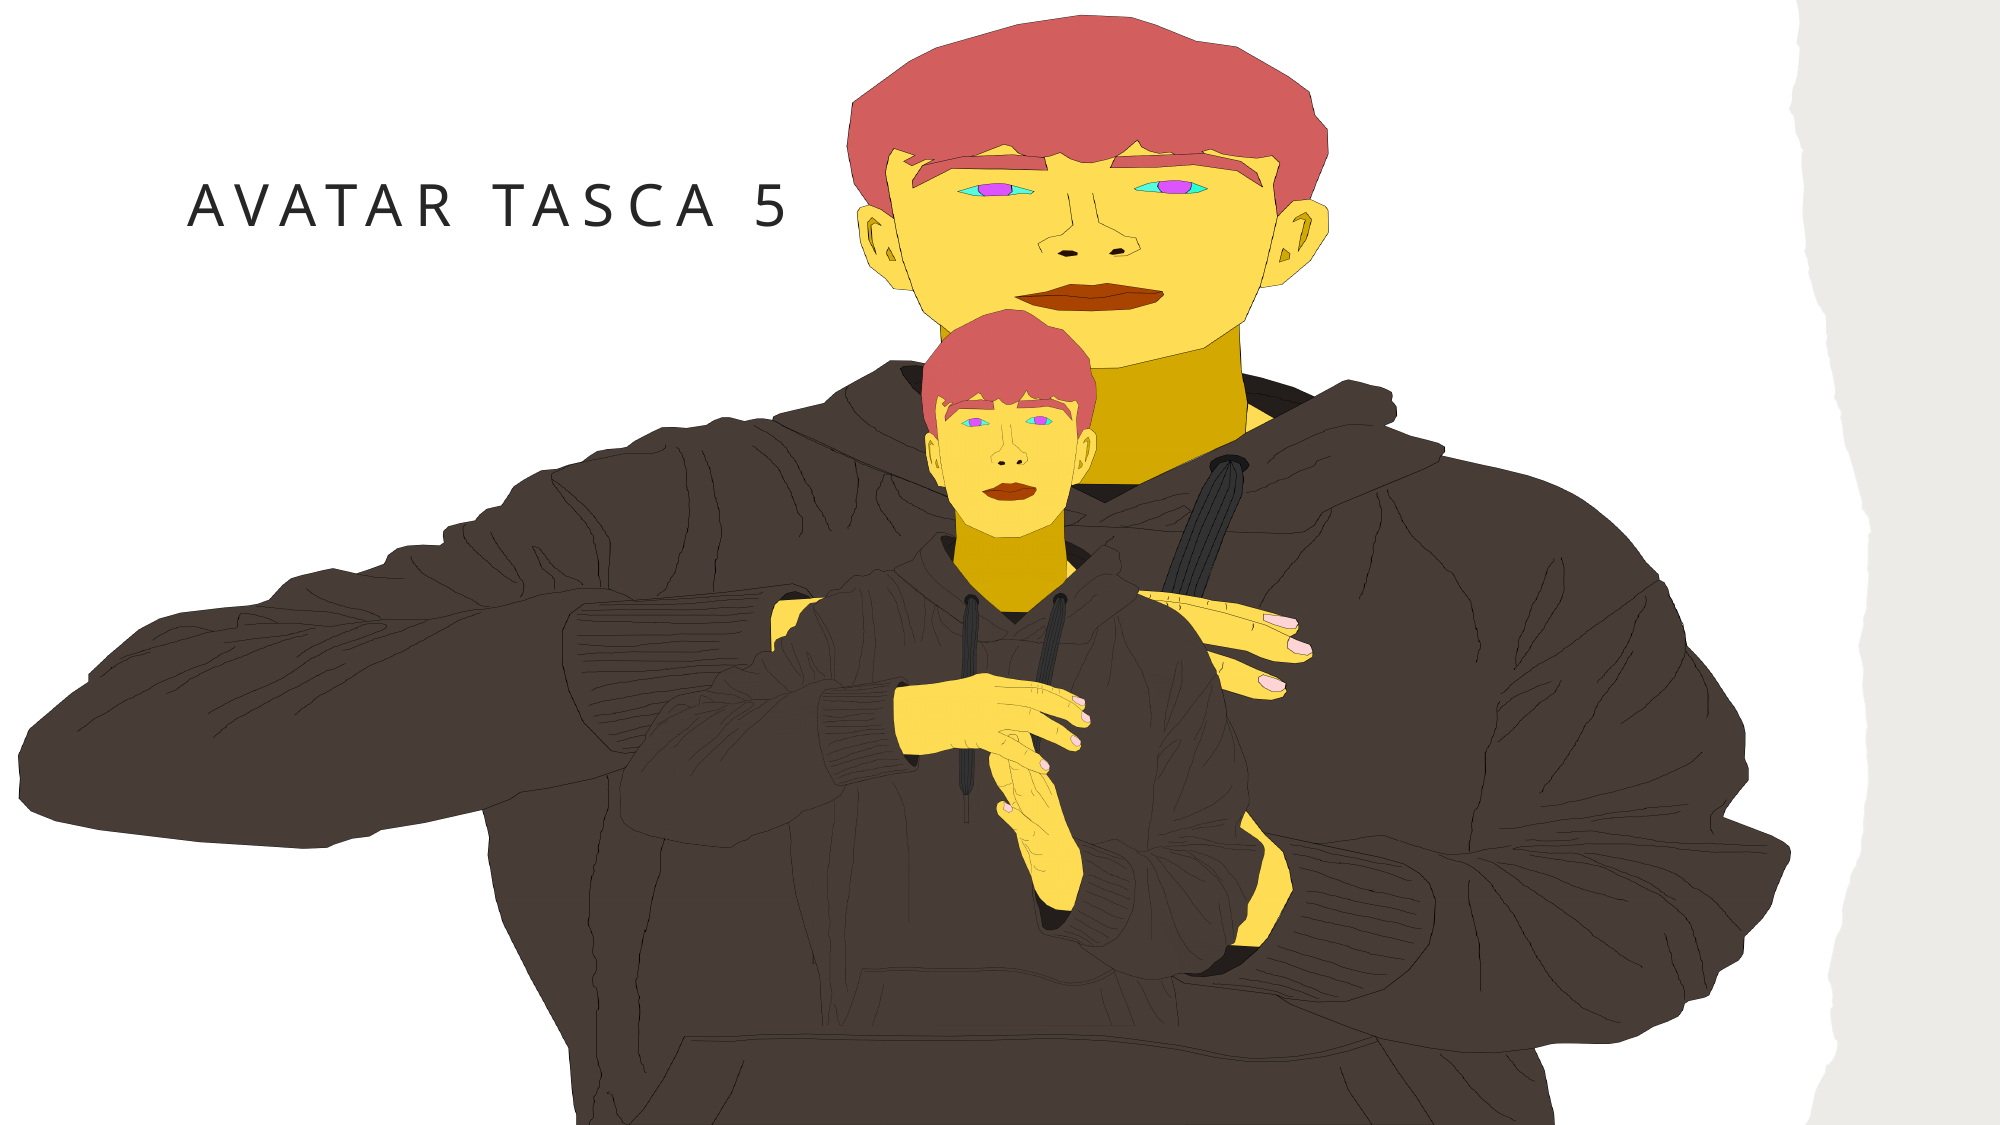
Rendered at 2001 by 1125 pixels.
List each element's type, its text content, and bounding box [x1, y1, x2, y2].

title Avatar tasca 5 [172, 99, 1782, 300]
picture [613, 299, 1341, 1027]
